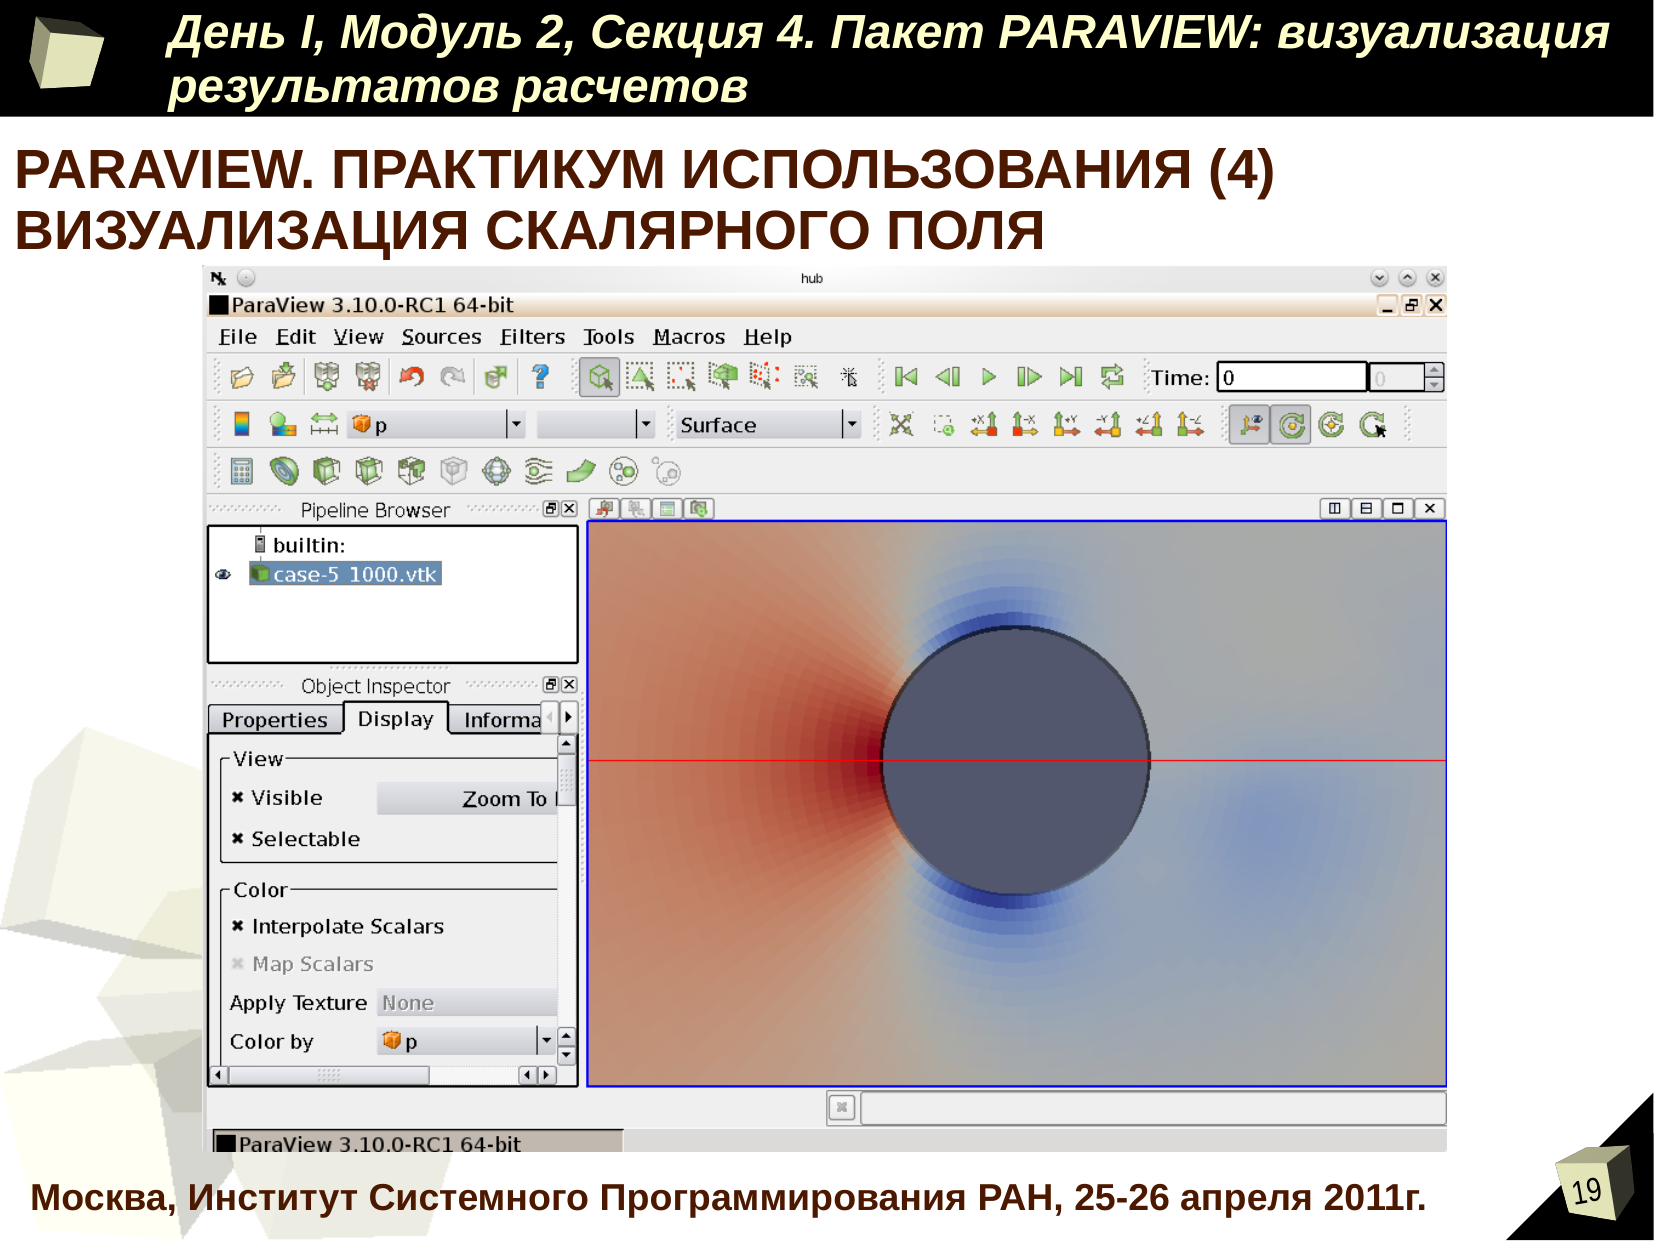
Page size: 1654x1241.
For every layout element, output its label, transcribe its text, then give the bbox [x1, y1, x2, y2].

text_box PARAVIEW. ПРАКТИКУМ ИСПОЛЬЗОВАНИЯ (4) ВИЗУАЛИЗАЦИЯ СКАЛЯРНОГО ПОЛЯ [0, 130, 1654, 269]
picture [464, 1193, 472, 1198]
picture [0, 269, 1447, 1241]
